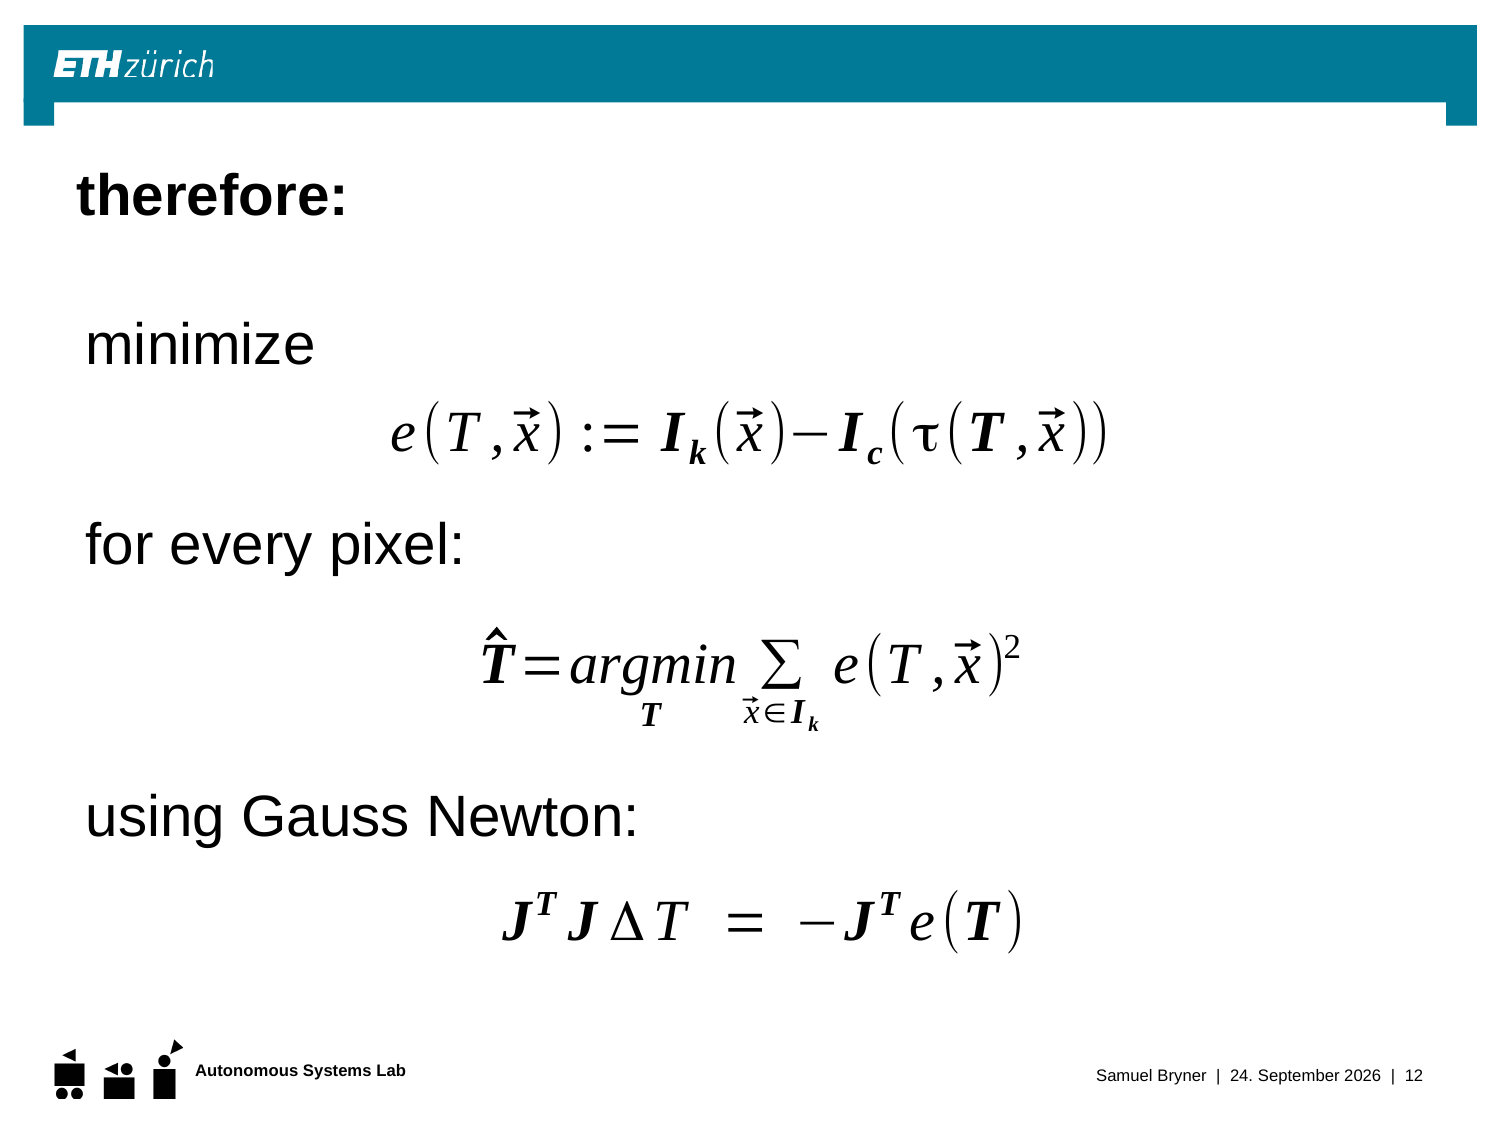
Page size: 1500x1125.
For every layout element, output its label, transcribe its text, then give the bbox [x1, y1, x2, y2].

text_box using Gauss Newton: [70, 776, 656, 857]
chart [472, 622, 1028, 737]
text_box minimize [70, 304, 332, 384]
chart [384, 397, 1116, 473]
title therefore: [53, 101, 1447, 290]
text_box for every pixel: [70, 504, 481, 585]
chart [492, 883, 1032, 957]
